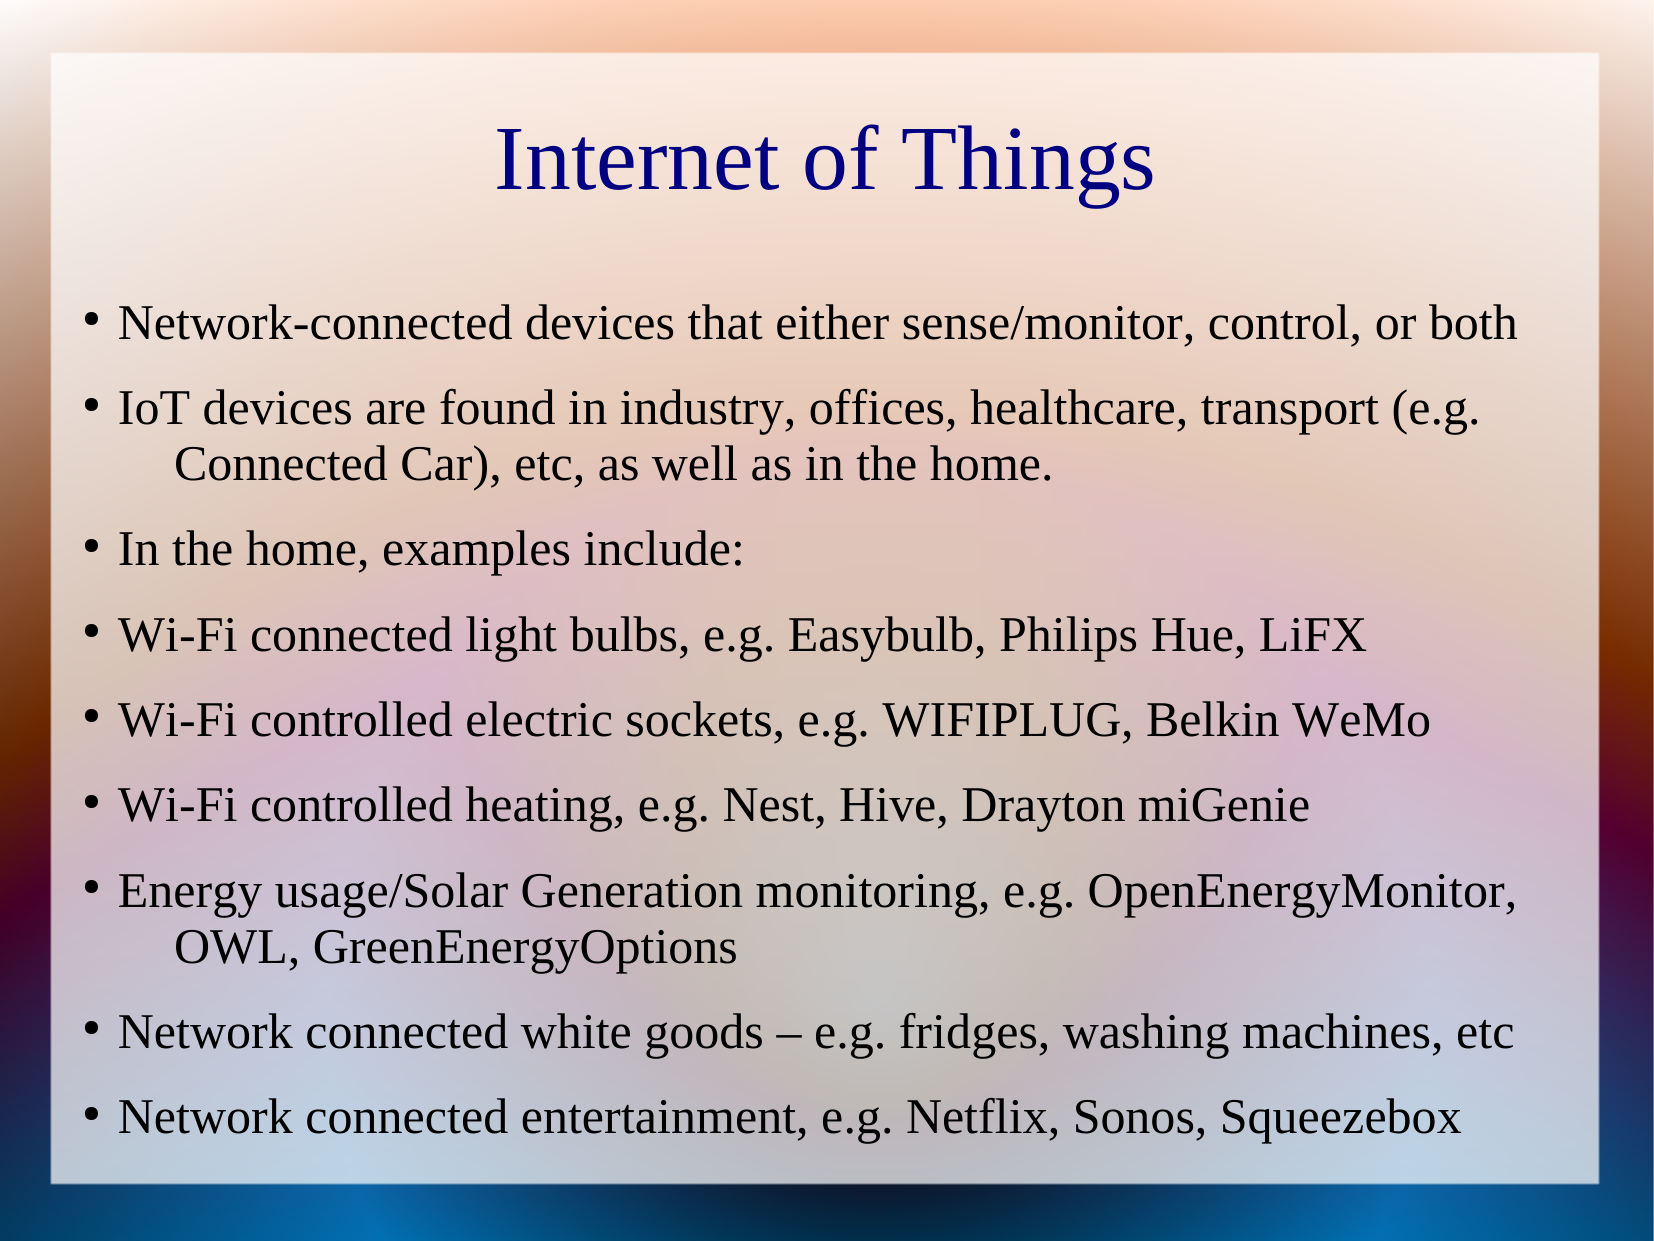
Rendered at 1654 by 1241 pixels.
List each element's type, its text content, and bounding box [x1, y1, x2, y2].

title Internet of Things [82, 55, 1571, 262]
picture [0, 0, 1654, 1241]
list Network-connected devices that either sense/monitor, control, or both IoT devices are found in industry, offices, healthcare, transport (e.g. Connected Car), etc, as well as in the home. In the home, examples include: Wi-Fi connected light bulbs, e.g. Easybulb, Philips Hue, LiFX Wi-Fi controlled electric sockets, e.g. WIFIPLUG, Belkin WeMo Wi-Fi controlled heating, e.g. Nest, Hive, Drayton miGenie Energy usage/Solar Generation monitoring, e.g. OpenEnergyMonitor, OWL, GreenEnergyOptions Network connected white goods – e.g. fridges, washing machines, etc Network connected entertainment, e.g. Netflix, Sonos, Squeezebox [82, 290, 1571, 1146]
